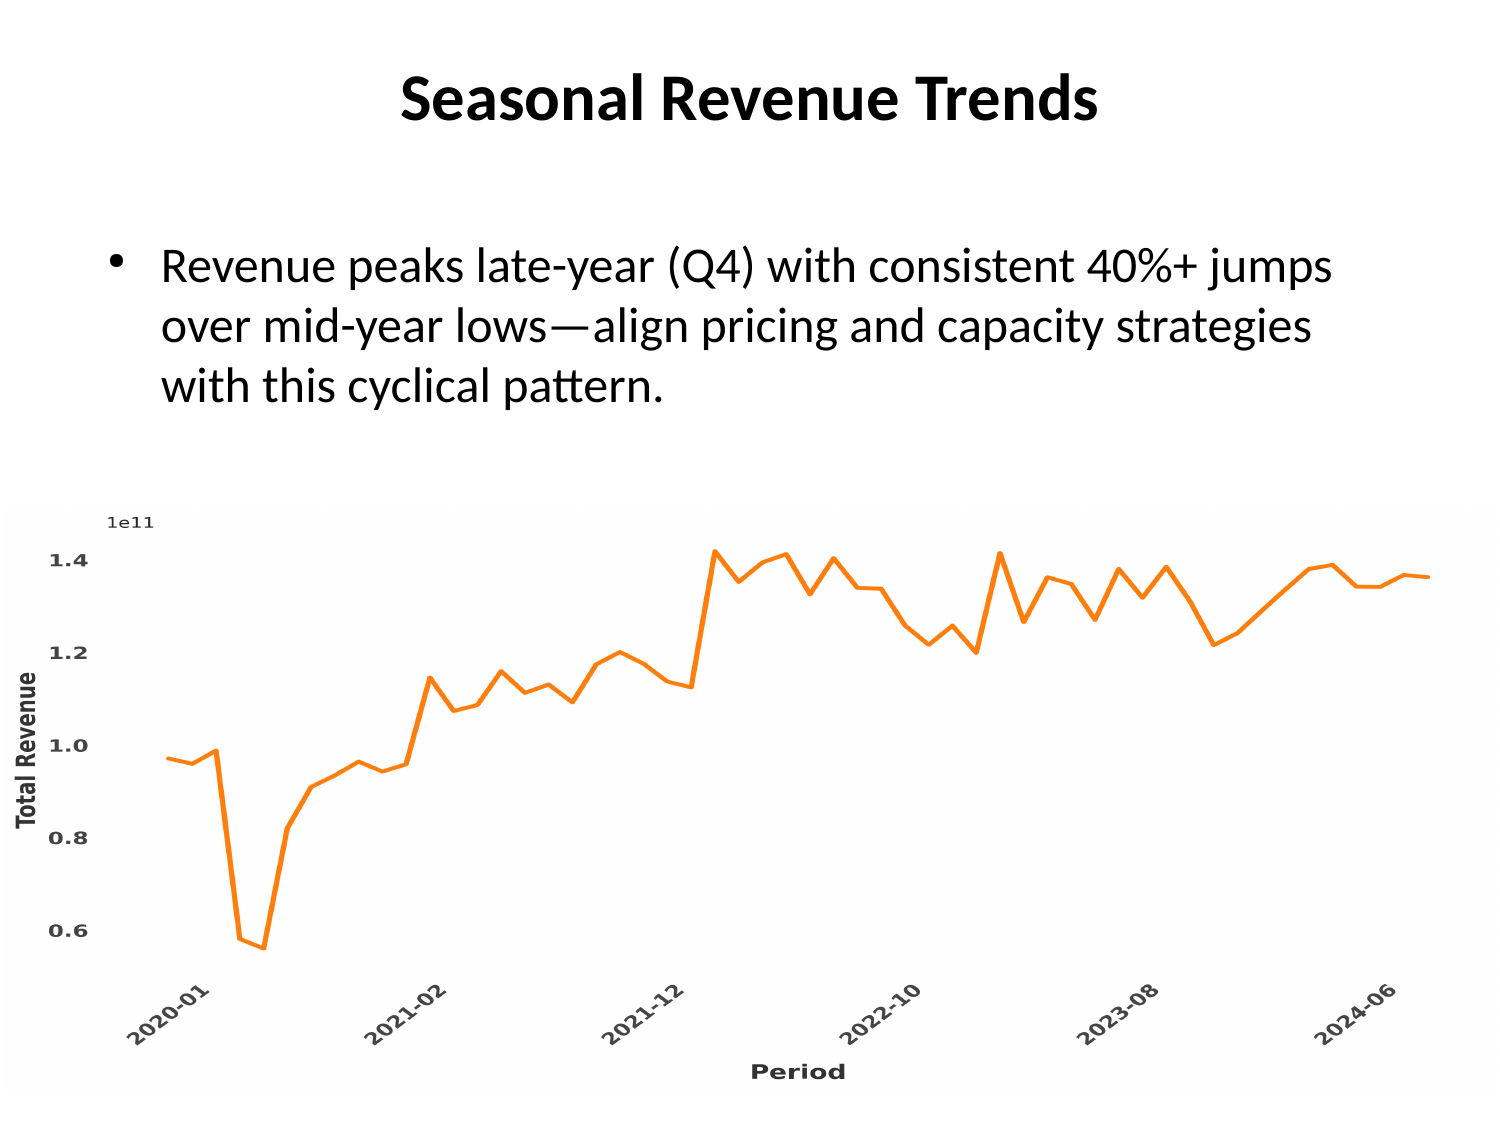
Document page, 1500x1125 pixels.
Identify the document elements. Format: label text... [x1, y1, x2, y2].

picture [2, 507, 1500, 1092]
title Seasonal Revenue Trends [75, 0, 1426, 188]
list Revenue peaks late-year (Q4) with consistent 40%+ jumps over mid-year lows—align pricing and capacity strategies with this cyclical pattern. [75, 224, 1425, 507]
